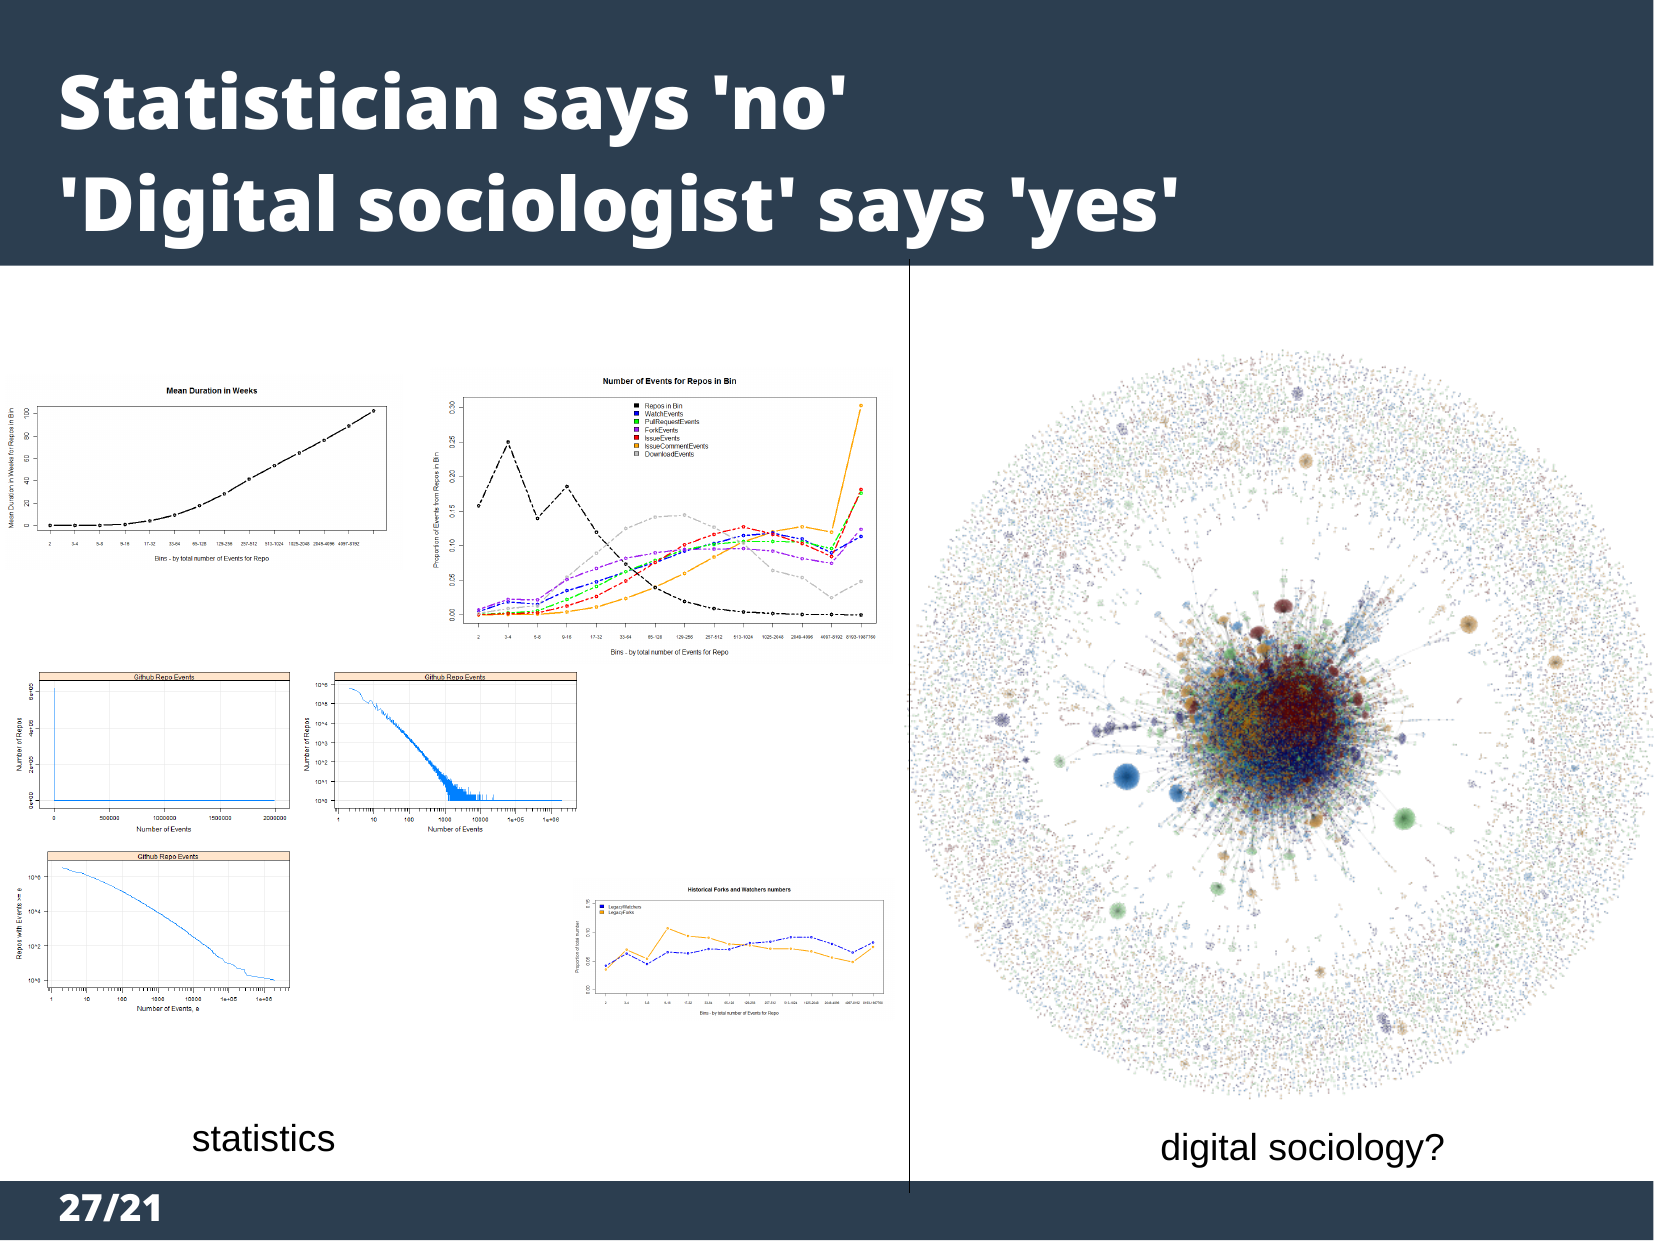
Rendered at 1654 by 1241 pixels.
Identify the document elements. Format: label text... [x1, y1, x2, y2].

text_box statistics [177, 1110, 351, 1168]
text_box digital sociology? [1145, 1118, 1460, 1176]
picture [0, 330, 909, 1119]
picture [910, 330, 1654, 1119]
title Statistician says 'no' 'Digital sociologist' says 'yes' [59, 49, 1595, 207]
